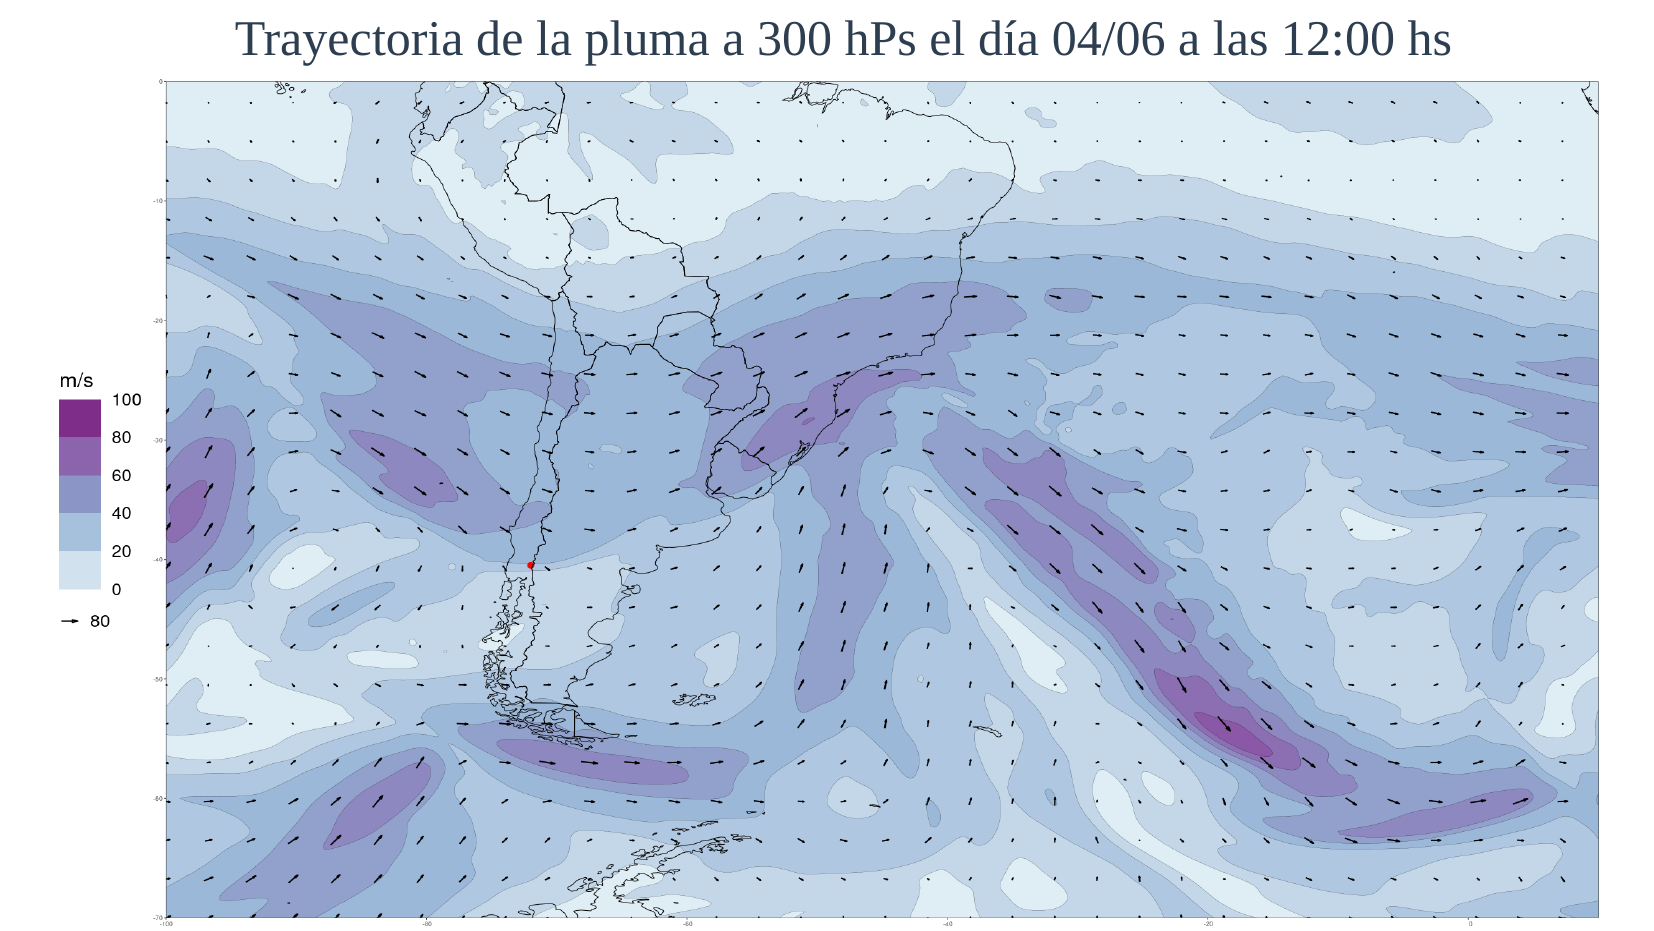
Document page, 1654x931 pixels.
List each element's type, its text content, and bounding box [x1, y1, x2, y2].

picture [51, 77, 1602, 931]
text_box Trayectoria de la pluma a 300 hPs el día 04/06 a las 12:00 hs [112, 0, 1576, 77]
